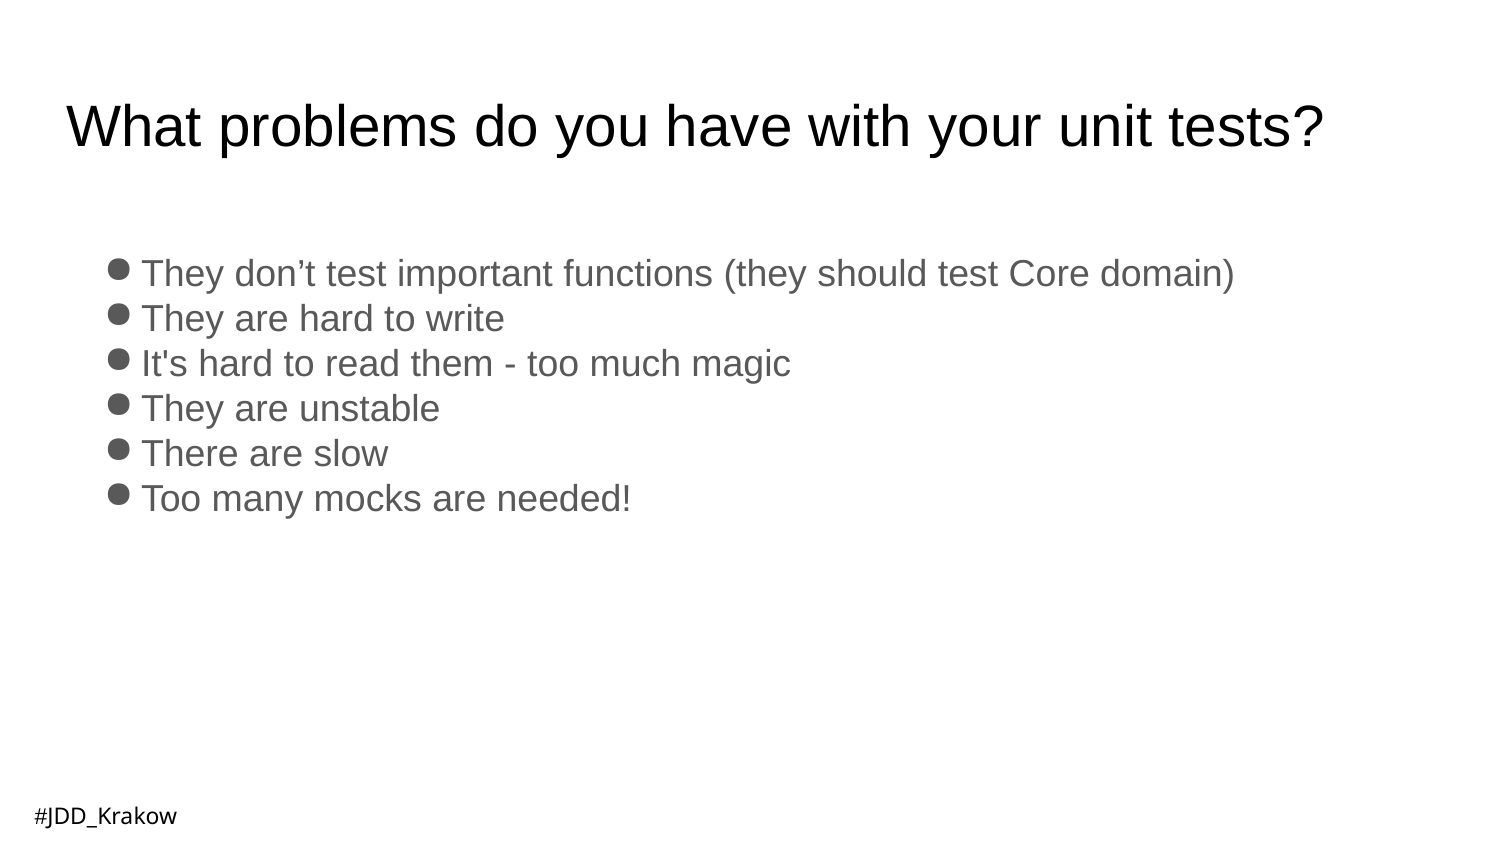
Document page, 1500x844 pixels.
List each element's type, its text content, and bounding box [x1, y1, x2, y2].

list They don’t test important functions (they should test Core domain) They are hard to write It's hard to read them - too much magic They are unstable There are slow Too many mocks are needed! [51, 189, 1449, 750]
title What problems do you have with your unit tests? [51, 72, 1449, 167]
text_box #JDD_Krakow [0, 786, 247, 844]
